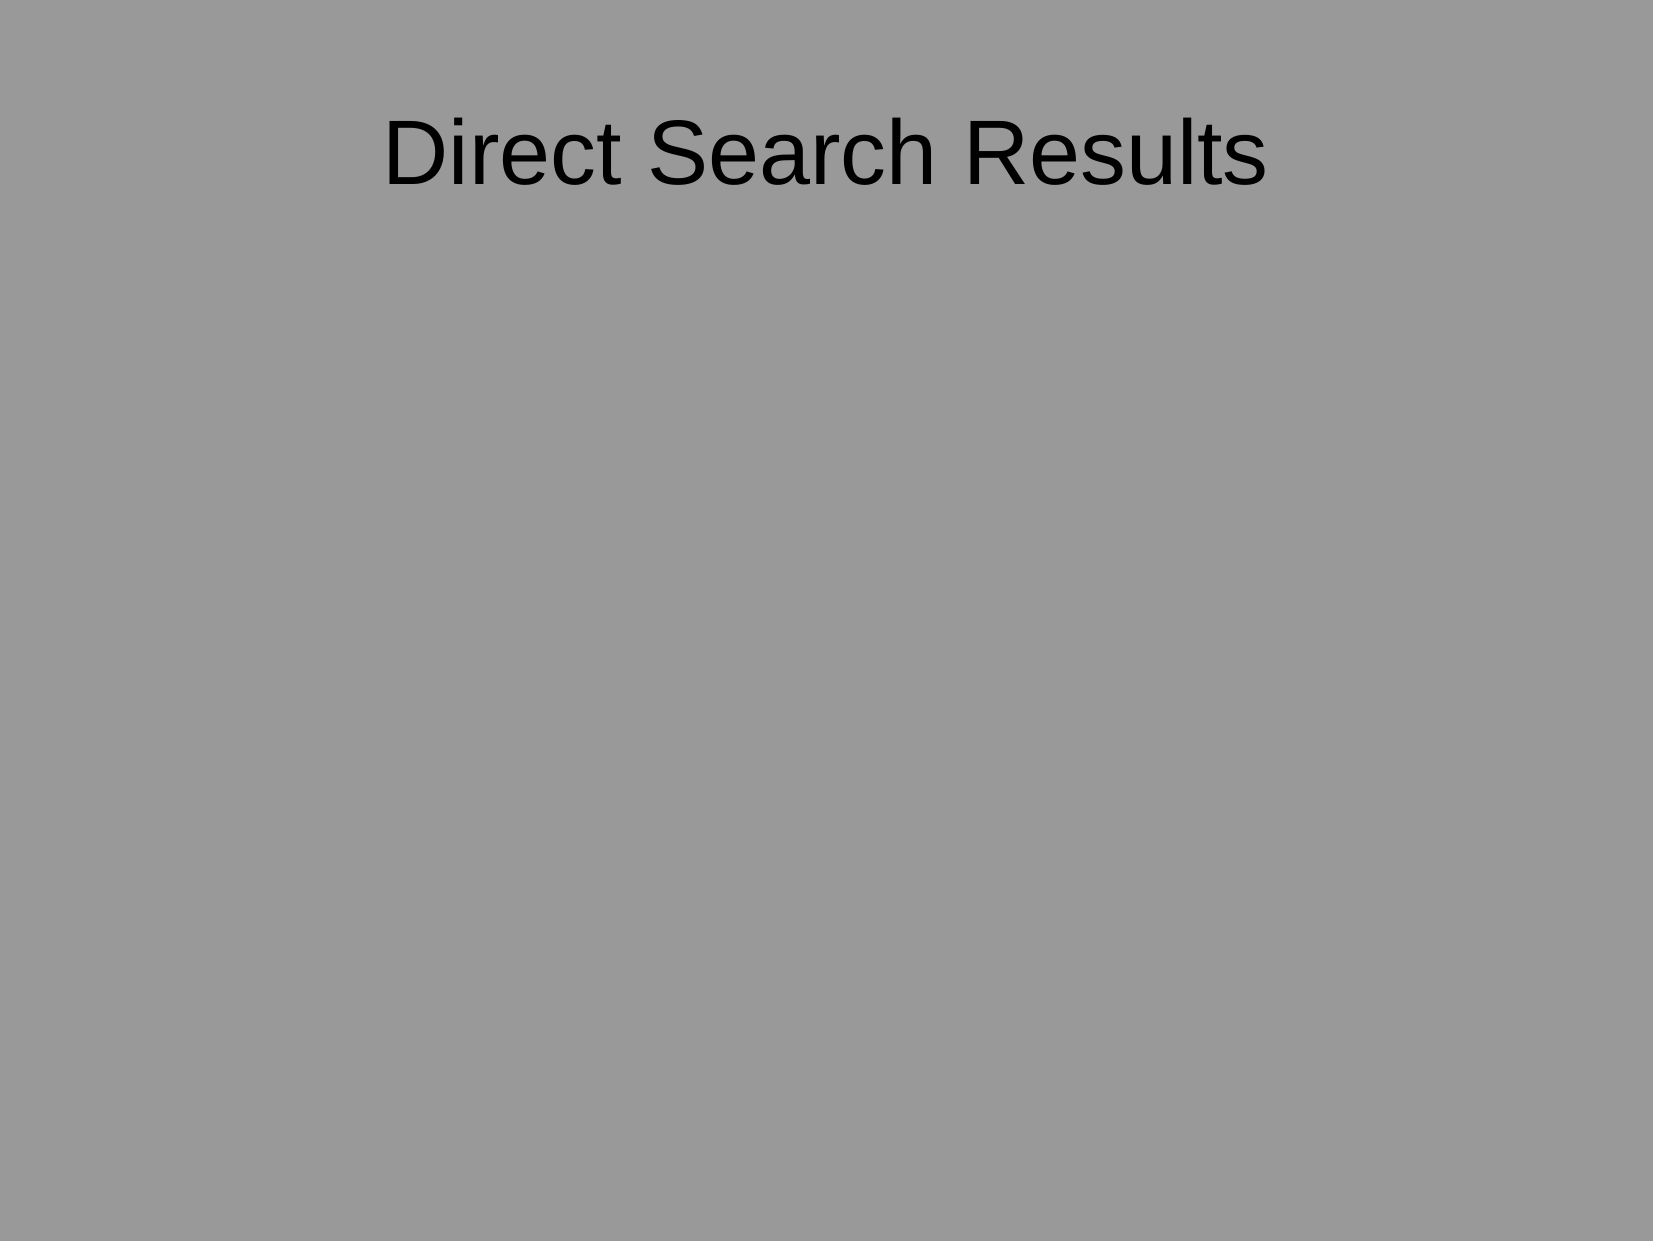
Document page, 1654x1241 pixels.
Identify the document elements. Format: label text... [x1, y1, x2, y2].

title Direct Search Results [82, 49, 1571, 257]
